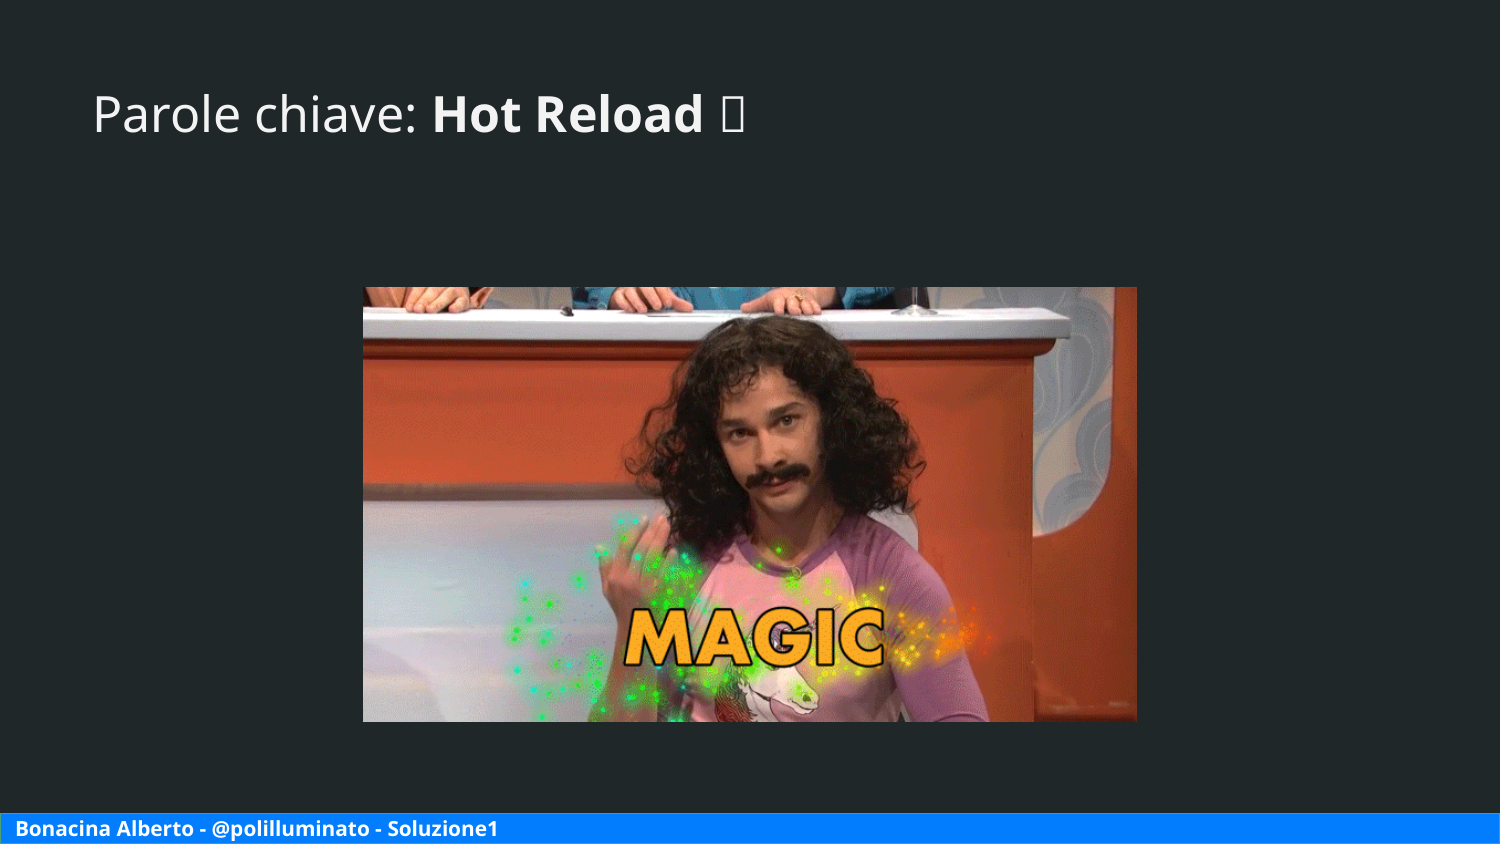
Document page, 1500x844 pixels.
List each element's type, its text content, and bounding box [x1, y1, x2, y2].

picture [363, 287, 1137, 722]
text_box Bonacina Alberto - @polilluminato - Soluzione1 [0, 800, 1500, 844]
text_box Parole chiave: Hot Reload 💎 [77, 67, 940, 159]
